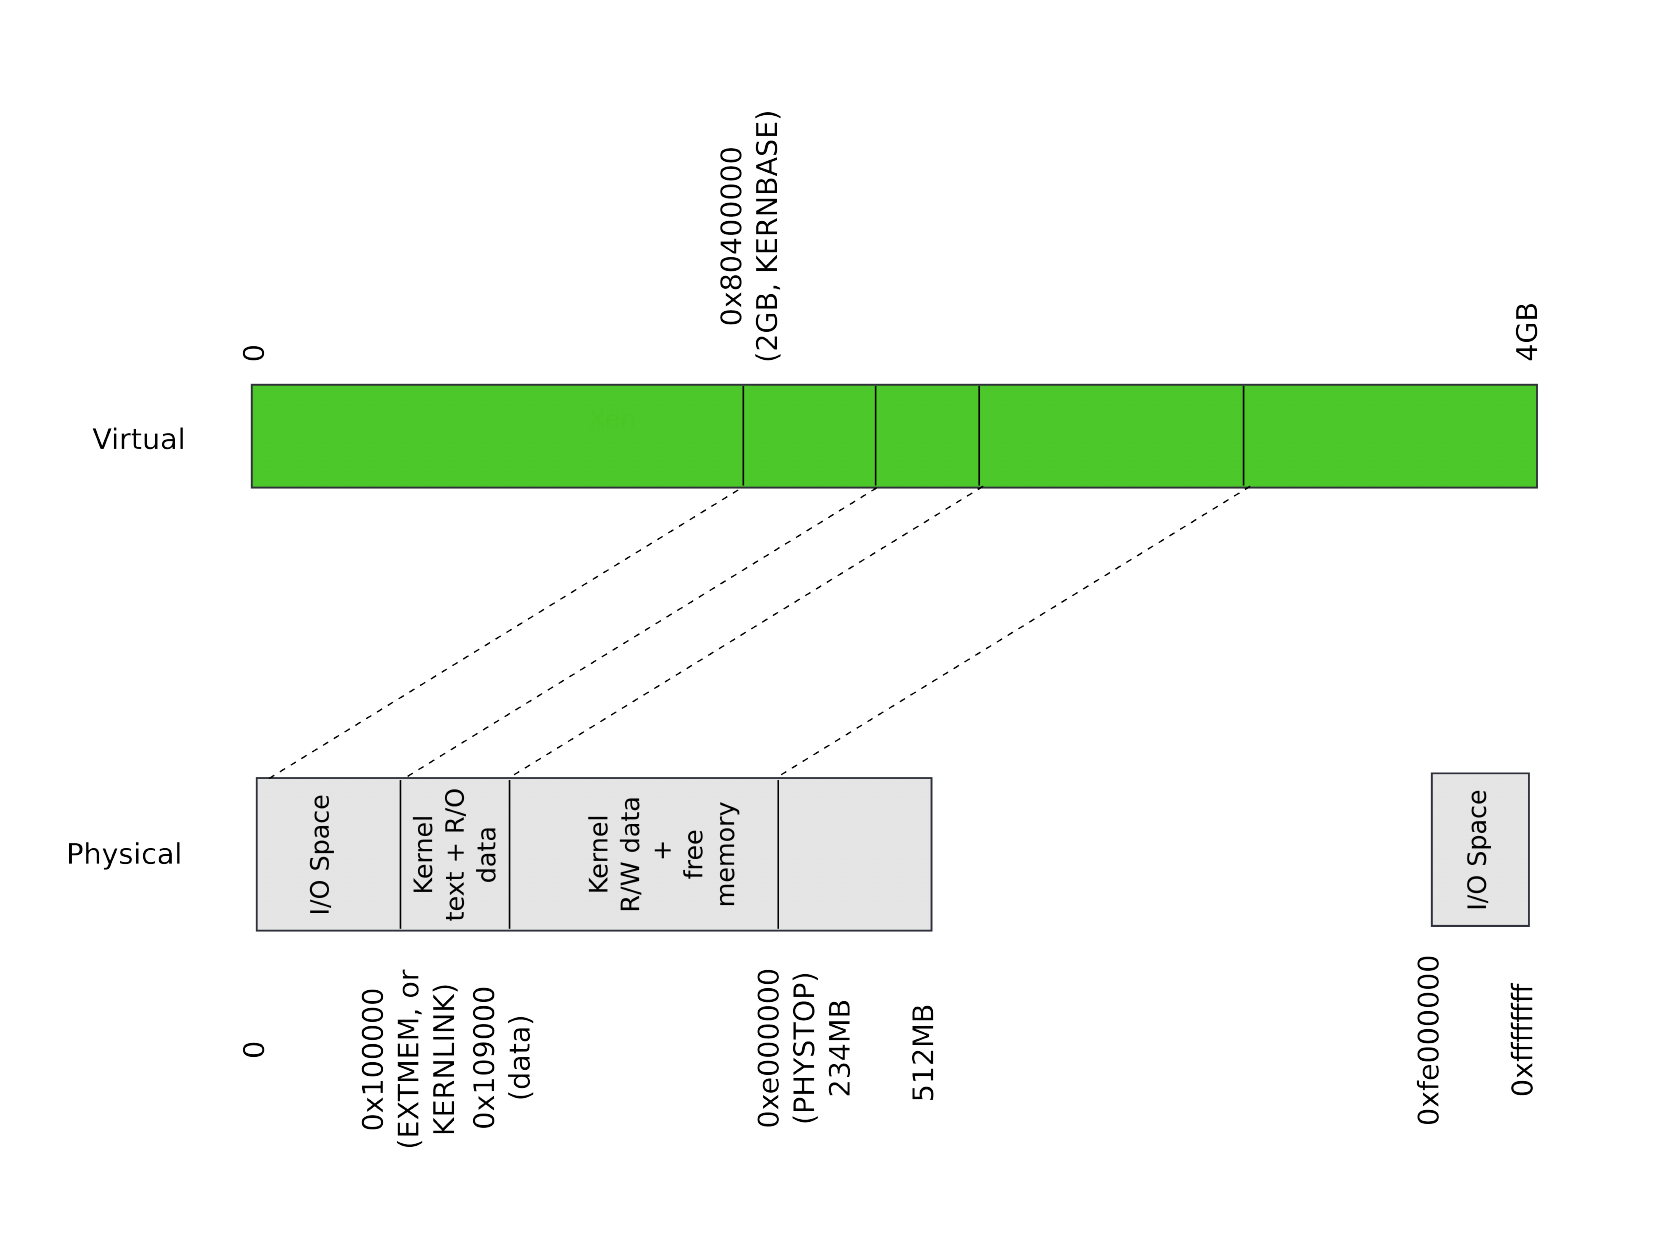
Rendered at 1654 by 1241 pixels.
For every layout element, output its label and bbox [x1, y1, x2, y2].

picture [69, 112, 1538, 1147]
